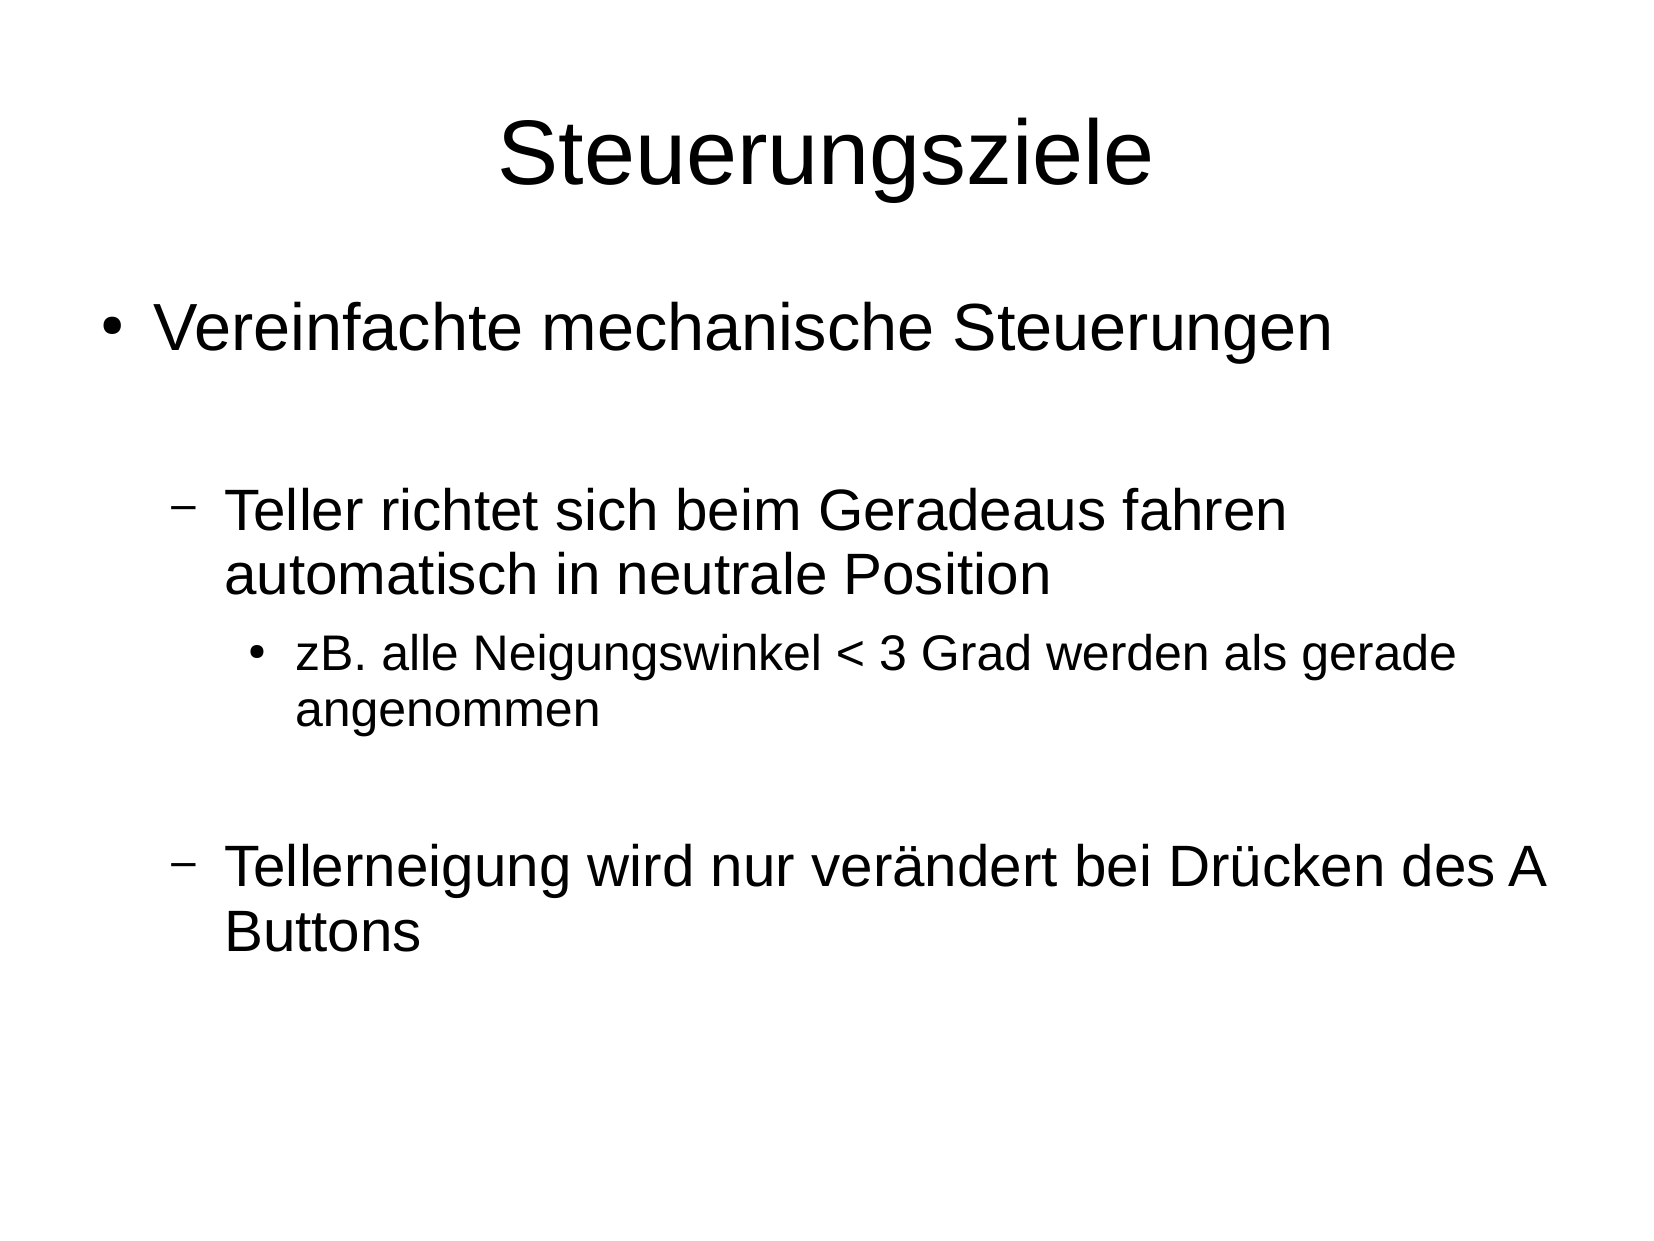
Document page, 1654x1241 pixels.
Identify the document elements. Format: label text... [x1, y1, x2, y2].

list Vereinfachte mechanische Steuerungen Teller richtet sich beim Geradeaus fahren automatisch in neutrale Position zB. alle Neigungswinkel < 3 Grad werden als gerade angenommen Tellerneigung wird nur verändert bei Drücken des A Buttons [82, 290, 1571, 1010]
title Steuerungsziele [82, 49, 1571, 257]
